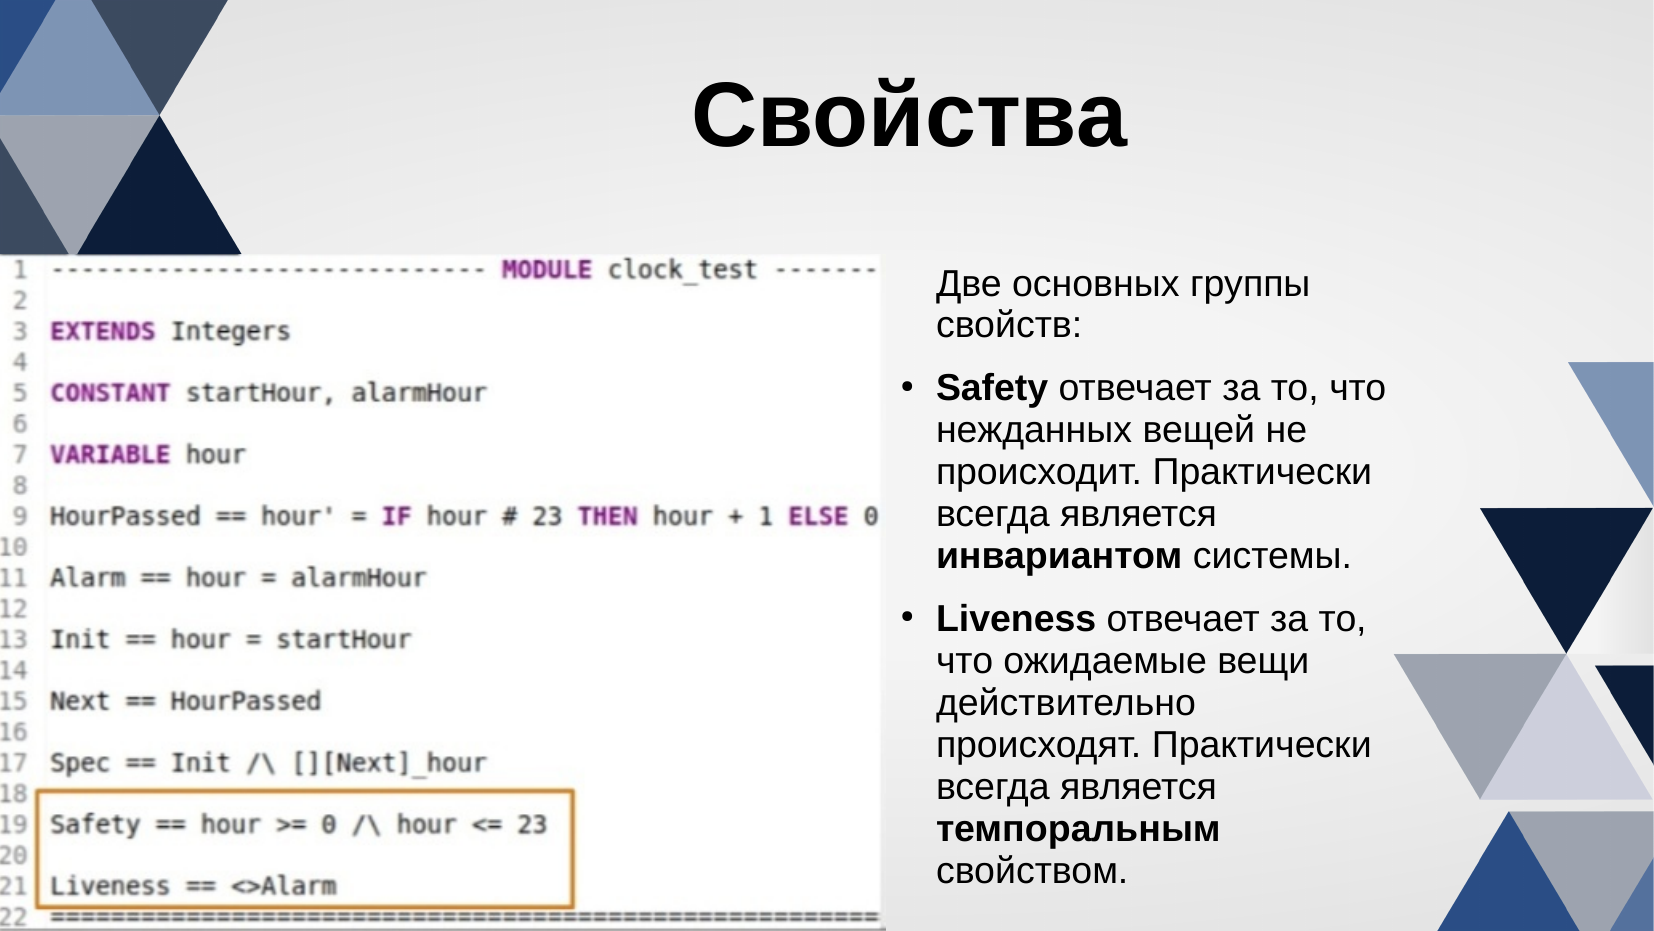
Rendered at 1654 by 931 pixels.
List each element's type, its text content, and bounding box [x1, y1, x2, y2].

picture [0, 0, 1654, 931]
title Свойства [165, 37, 1654, 193]
text_box Две основных группы свойств: Safety отвечает за то, что нежданных вещей не происходит. Практически всегда является инвариантом системы. Liveness отвечает за то, что ожидаемые вещи действительно происходят. Практически всегда является темпоральным свойством. [886, 254, 1410, 931]
